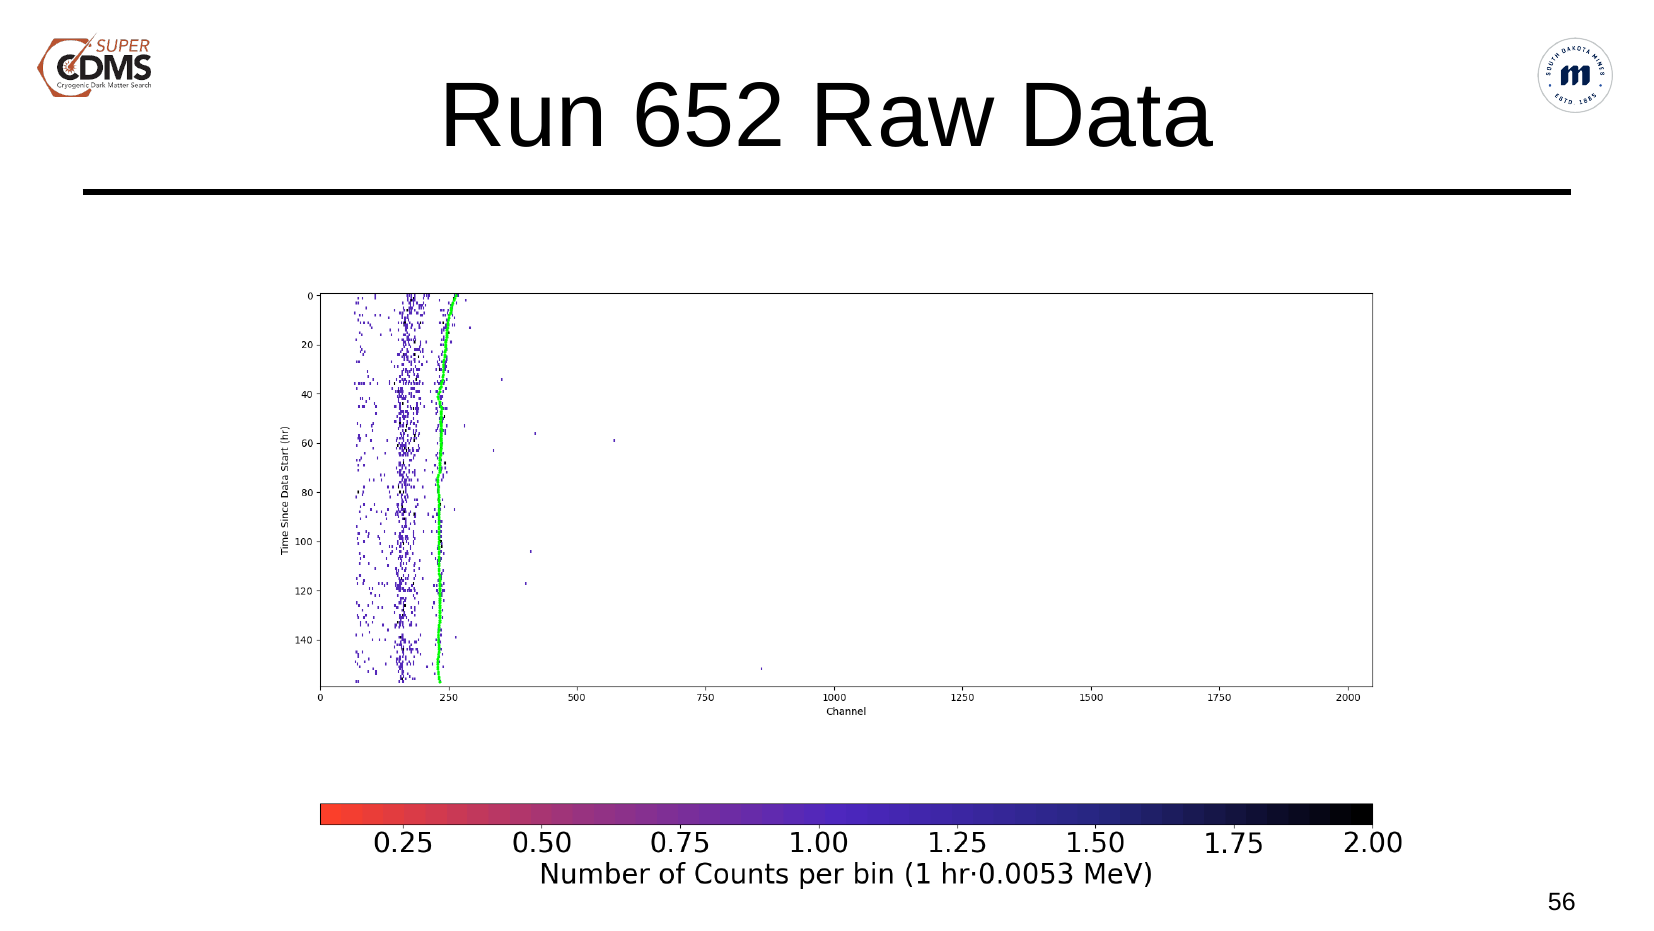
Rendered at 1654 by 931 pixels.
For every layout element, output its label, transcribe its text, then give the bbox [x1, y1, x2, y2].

picture [150, 210, 1508, 901]
title Run 652 Raw Data [82, 37, 1571, 193]
picture [37, 32, 151, 97]
picture [1571, 37, 1613, 113]
